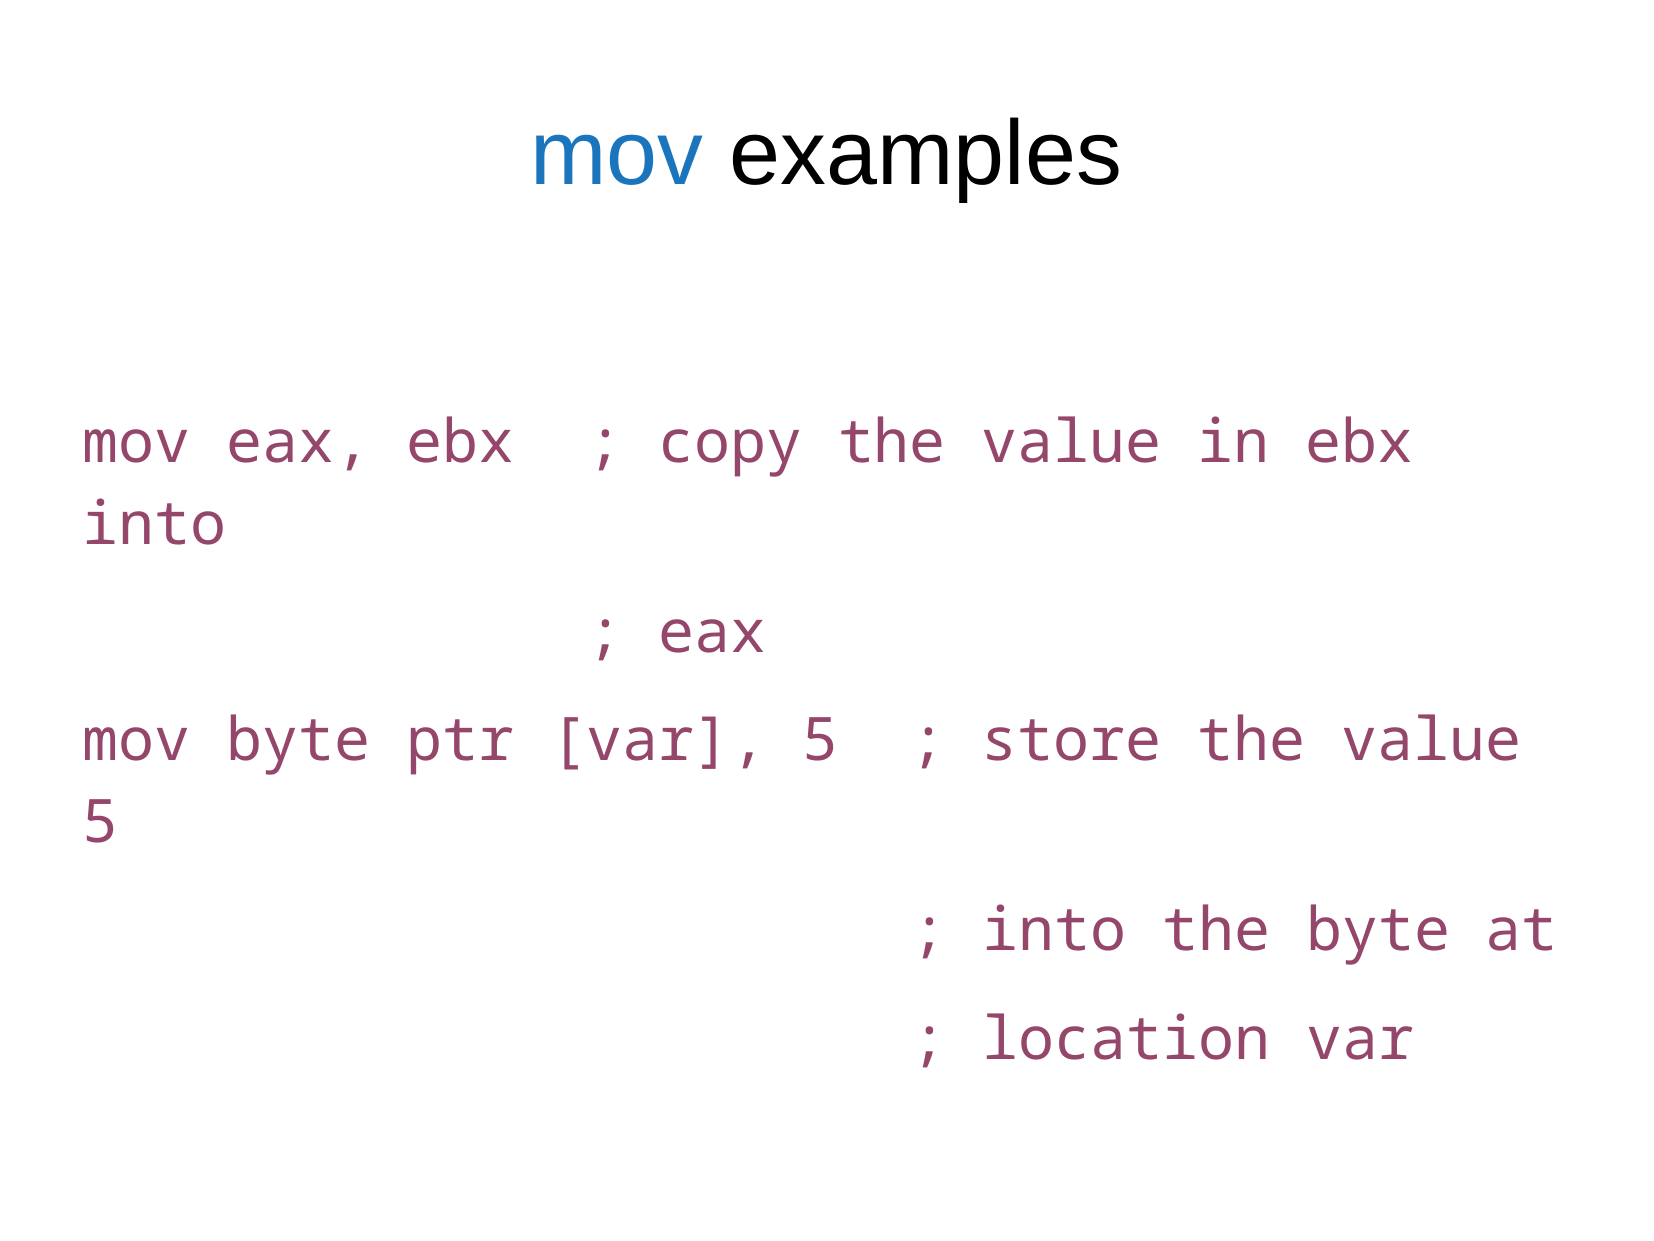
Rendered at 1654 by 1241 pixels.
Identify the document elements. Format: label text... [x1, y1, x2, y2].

list mov eax, ebx ; copy the value in ebx into ; eax mov byte ptr [var], 5 ; store the value 5 ; into the byte at ; location var [82, 290, 1571, 1163]
title mov examples [82, 49, 1571, 257]
